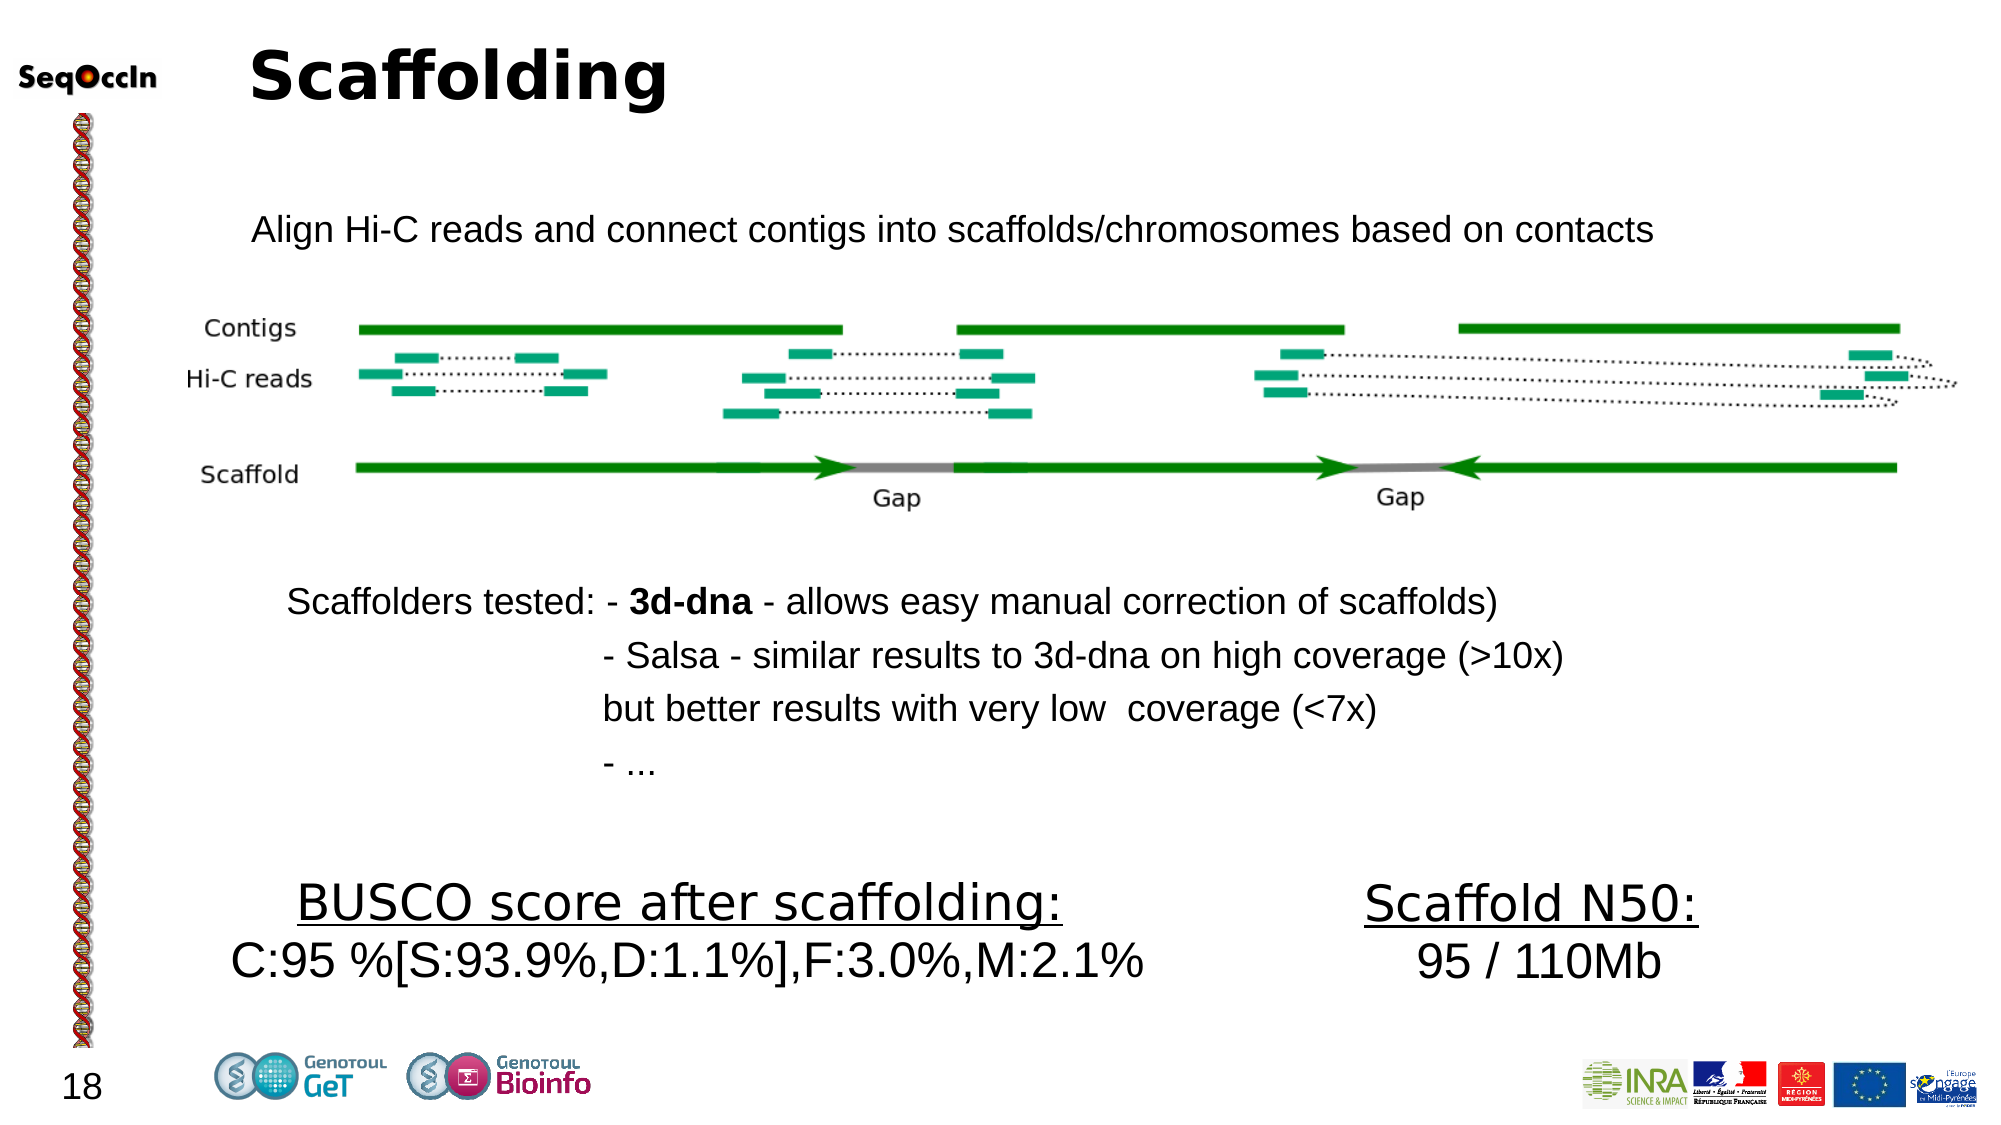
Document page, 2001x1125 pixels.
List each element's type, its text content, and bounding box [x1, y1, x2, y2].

picture [1832, 1061, 1983, 1111]
picture [208, 1072, 392, 1106]
picture [13, 58, 162, 99]
picture [73, 113, 91, 1048]
picture [188, 318, 1960, 513]
picture [400, 1072, 597, 1106]
picture [1778, 1062, 1825, 1106]
text_box Align Hi-C reads and connect contigs into scaffolds/chromosomes based on contacts [236, 200, 1670, 258]
text_box BUSCO score after scaffolding: C:95 %[S:93.9%,D:1.1%],F:3.0%,M:2.1% [165, 779, 1211, 1072]
picture [1581, 1059, 1689, 1109]
text_box Scaffolders tested: - 3d-dna - allows easy manual correction of scaffolds) - Salsa - similar results to 3d-dna on high coverage (>10x) but better results with very low coverage (<7x) - ... [271, 572, 1614, 792]
title Scaffolding [198, 21, 1924, 121]
text_box Scaffold N50: 95 / 110Mb [1029, 868, 2000, 1016]
